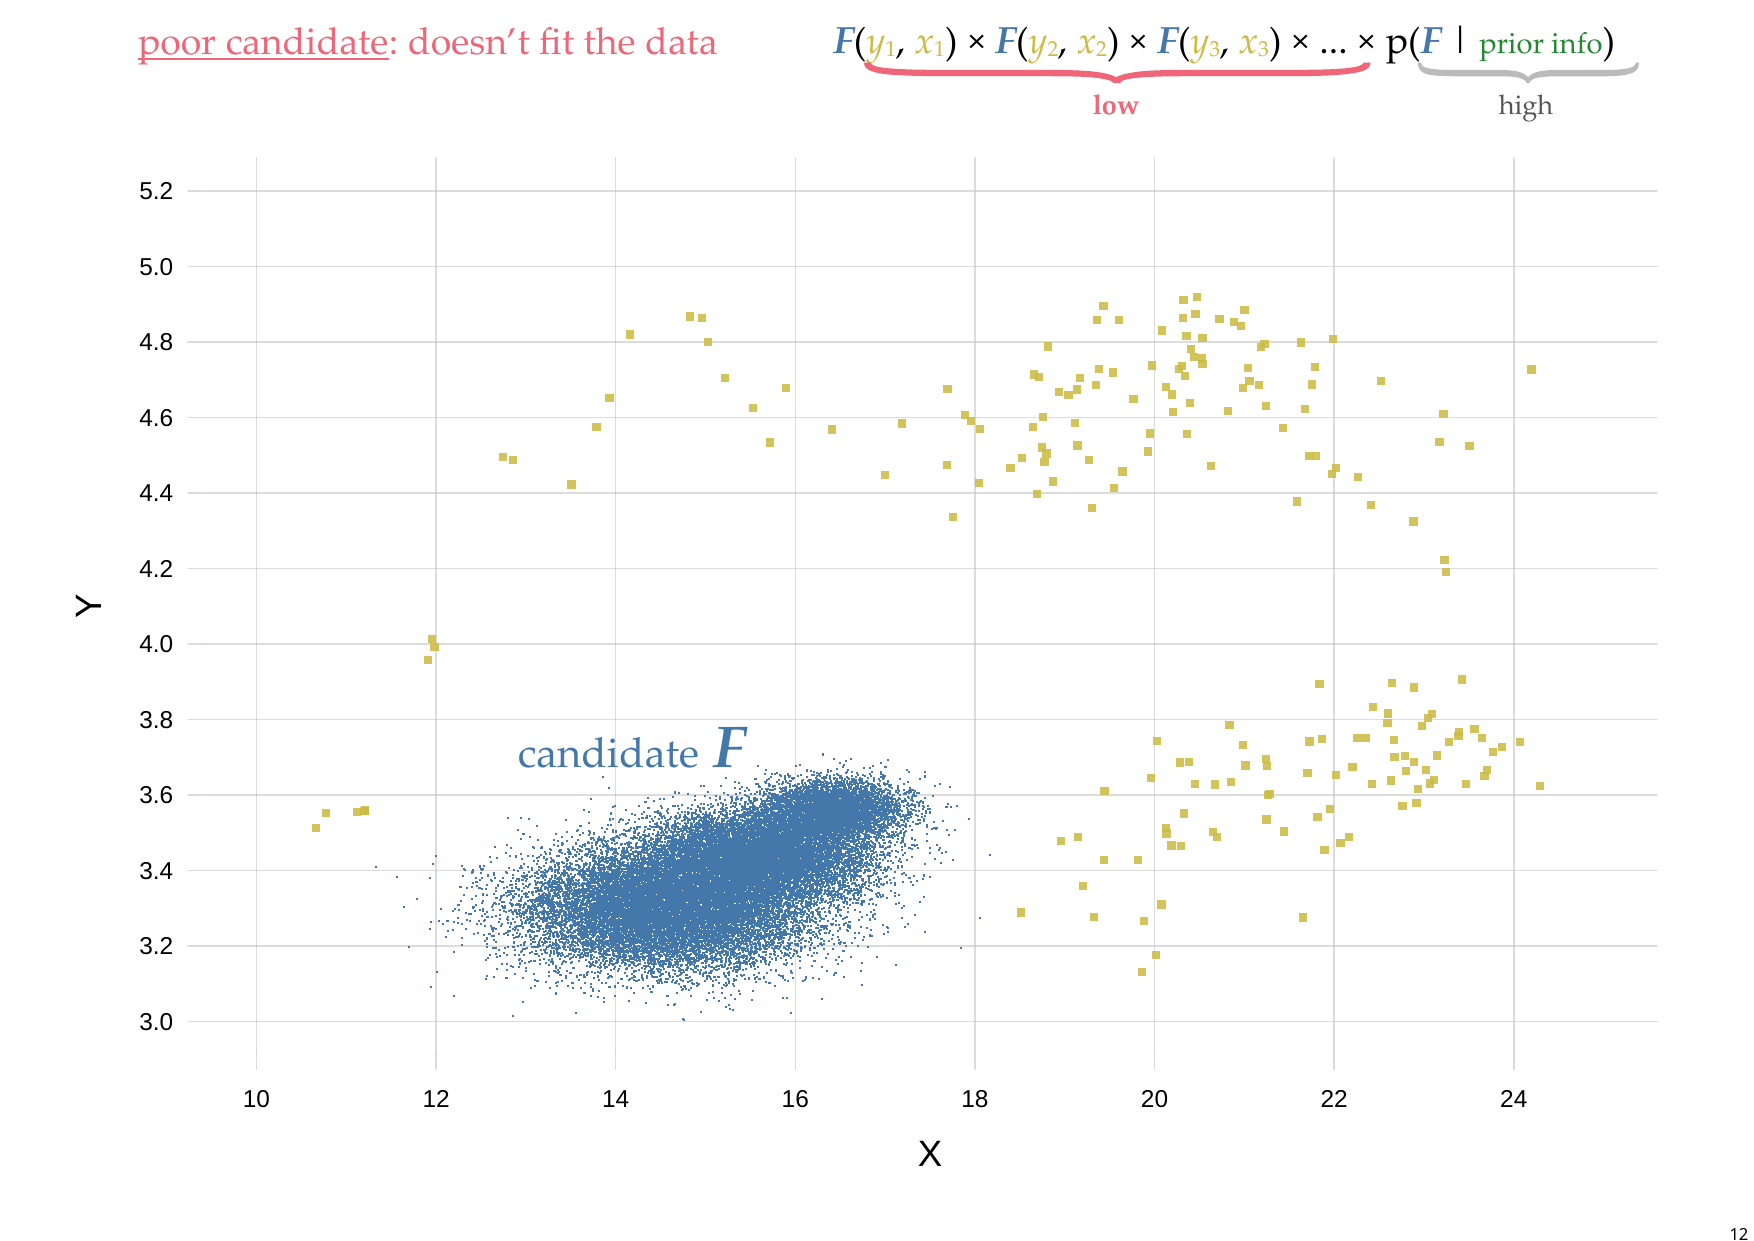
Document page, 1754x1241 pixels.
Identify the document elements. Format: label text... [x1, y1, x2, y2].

text_box candidate F [512, 717, 771, 792]
text_box F(y1, x1) × F(y2, x2) × F(y3, x3) × ... × p(F | prior info) [836, 18, 1668, 72]
picture [38, 4, 1751, 1216]
text_box low [1079, 87, 1156, 131]
text_box high [1486, 87, 1570, 131]
text_box [863, 62, 1371, 84]
text_box poor candidate: doesn’t fit the data [123, 19, 734, 73]
text_box [1417, 62, 1640, 84]
